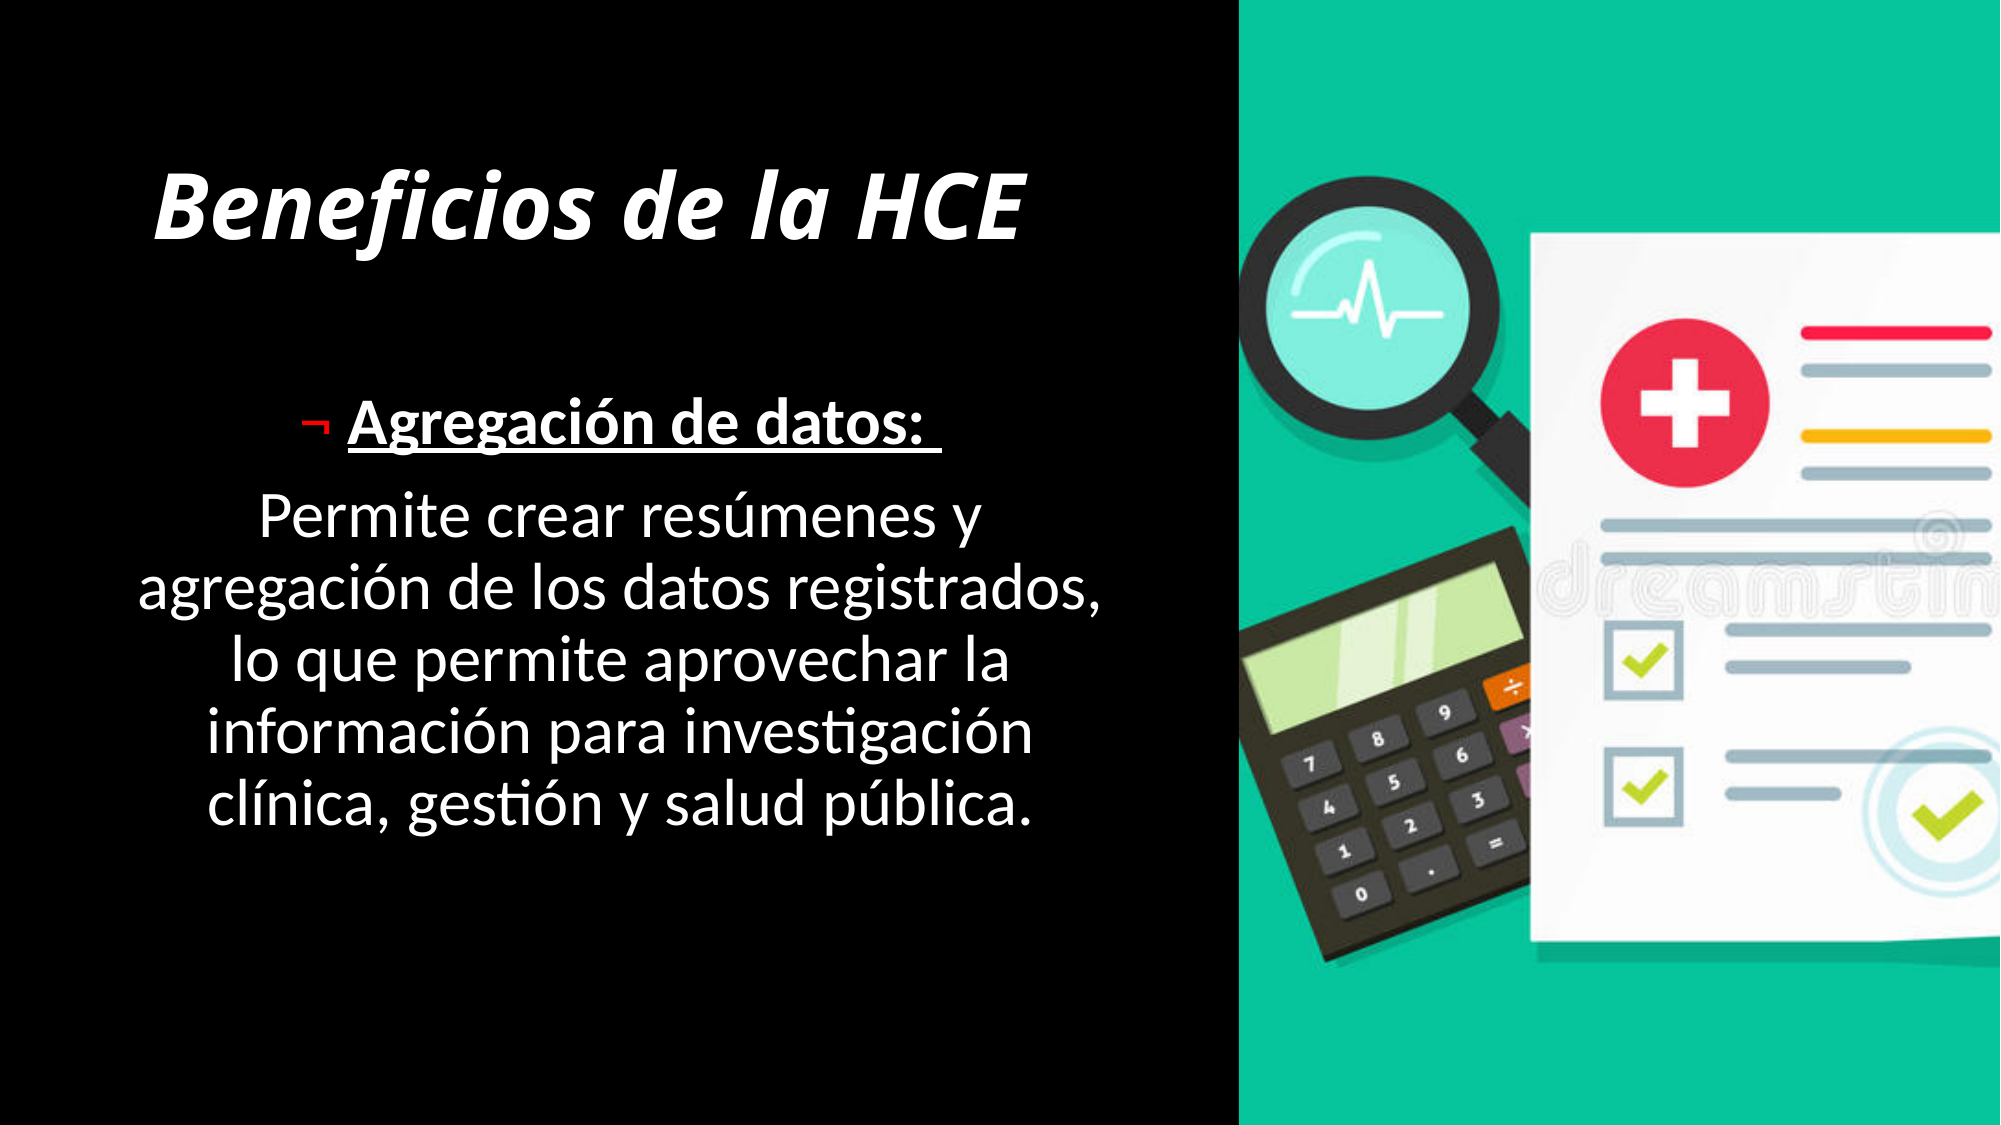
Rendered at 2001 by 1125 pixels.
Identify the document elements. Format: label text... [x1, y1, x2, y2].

list ¬ Agregación de datos: Permite crear resúmenes y agregación de los datos registrados, lo que permite aprovechar la información para investigación clínica, gestión y salud pública. [107, 379, 1134, 1012]
title Beneficios de la HCE [137, 59, 1164, 360]
picture [1238, 0, 2000, 1125]
